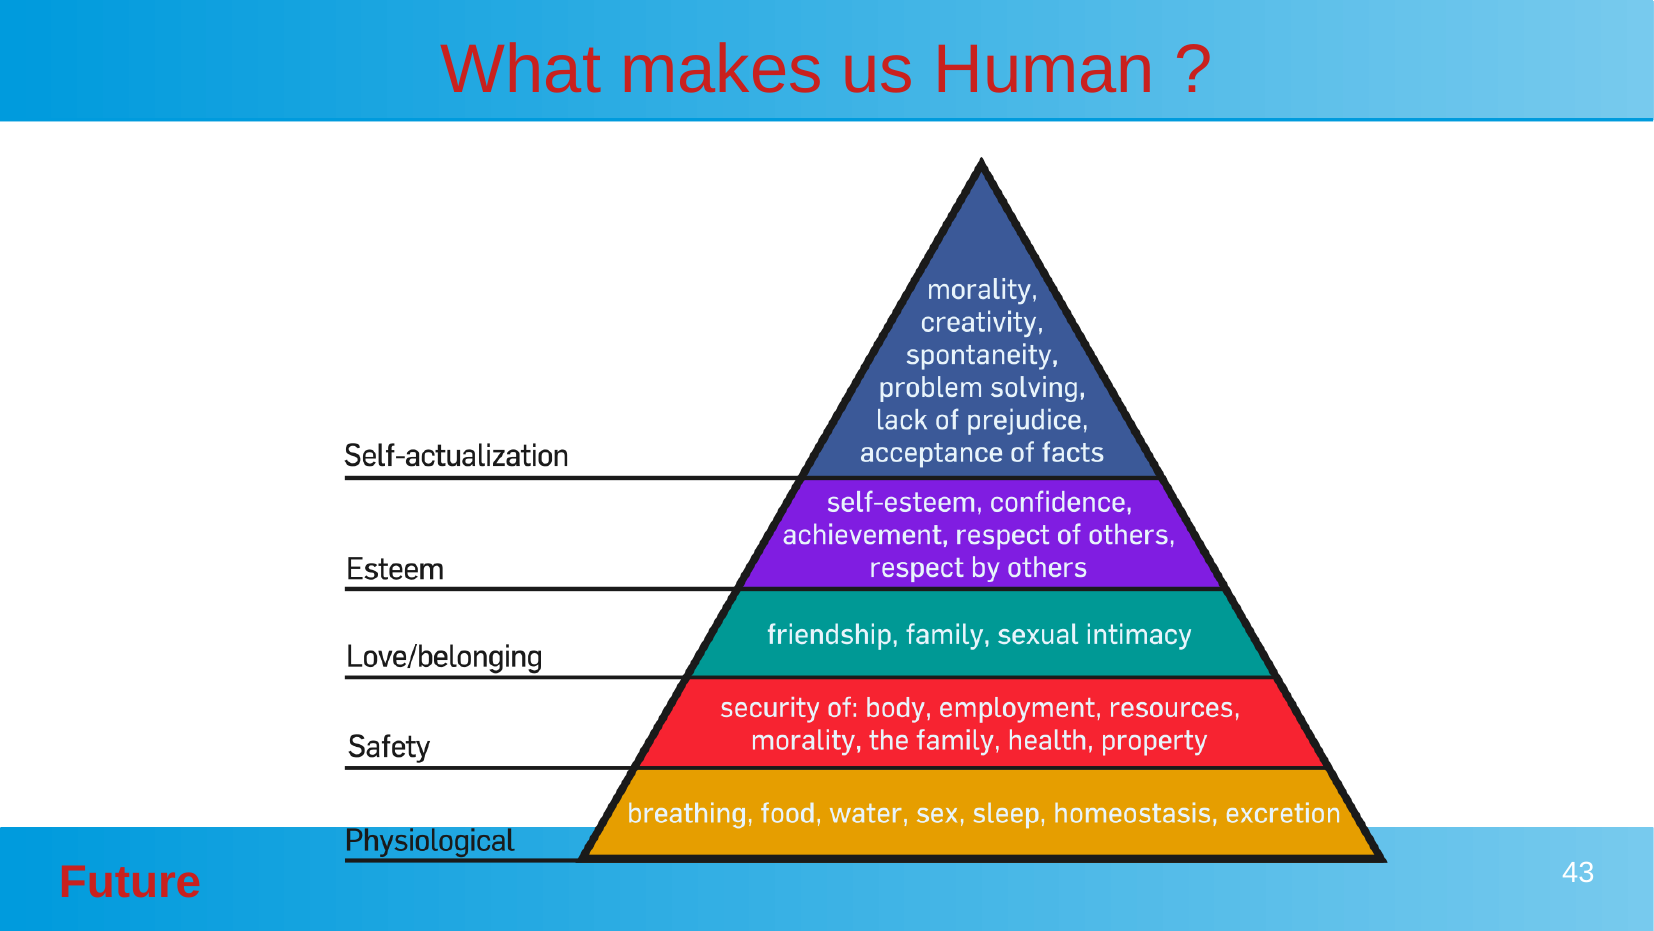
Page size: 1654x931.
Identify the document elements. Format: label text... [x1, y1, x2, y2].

title What makes us Human ? [59, 29, 1595, 108]
picture [337, 125, 1388, 914]
